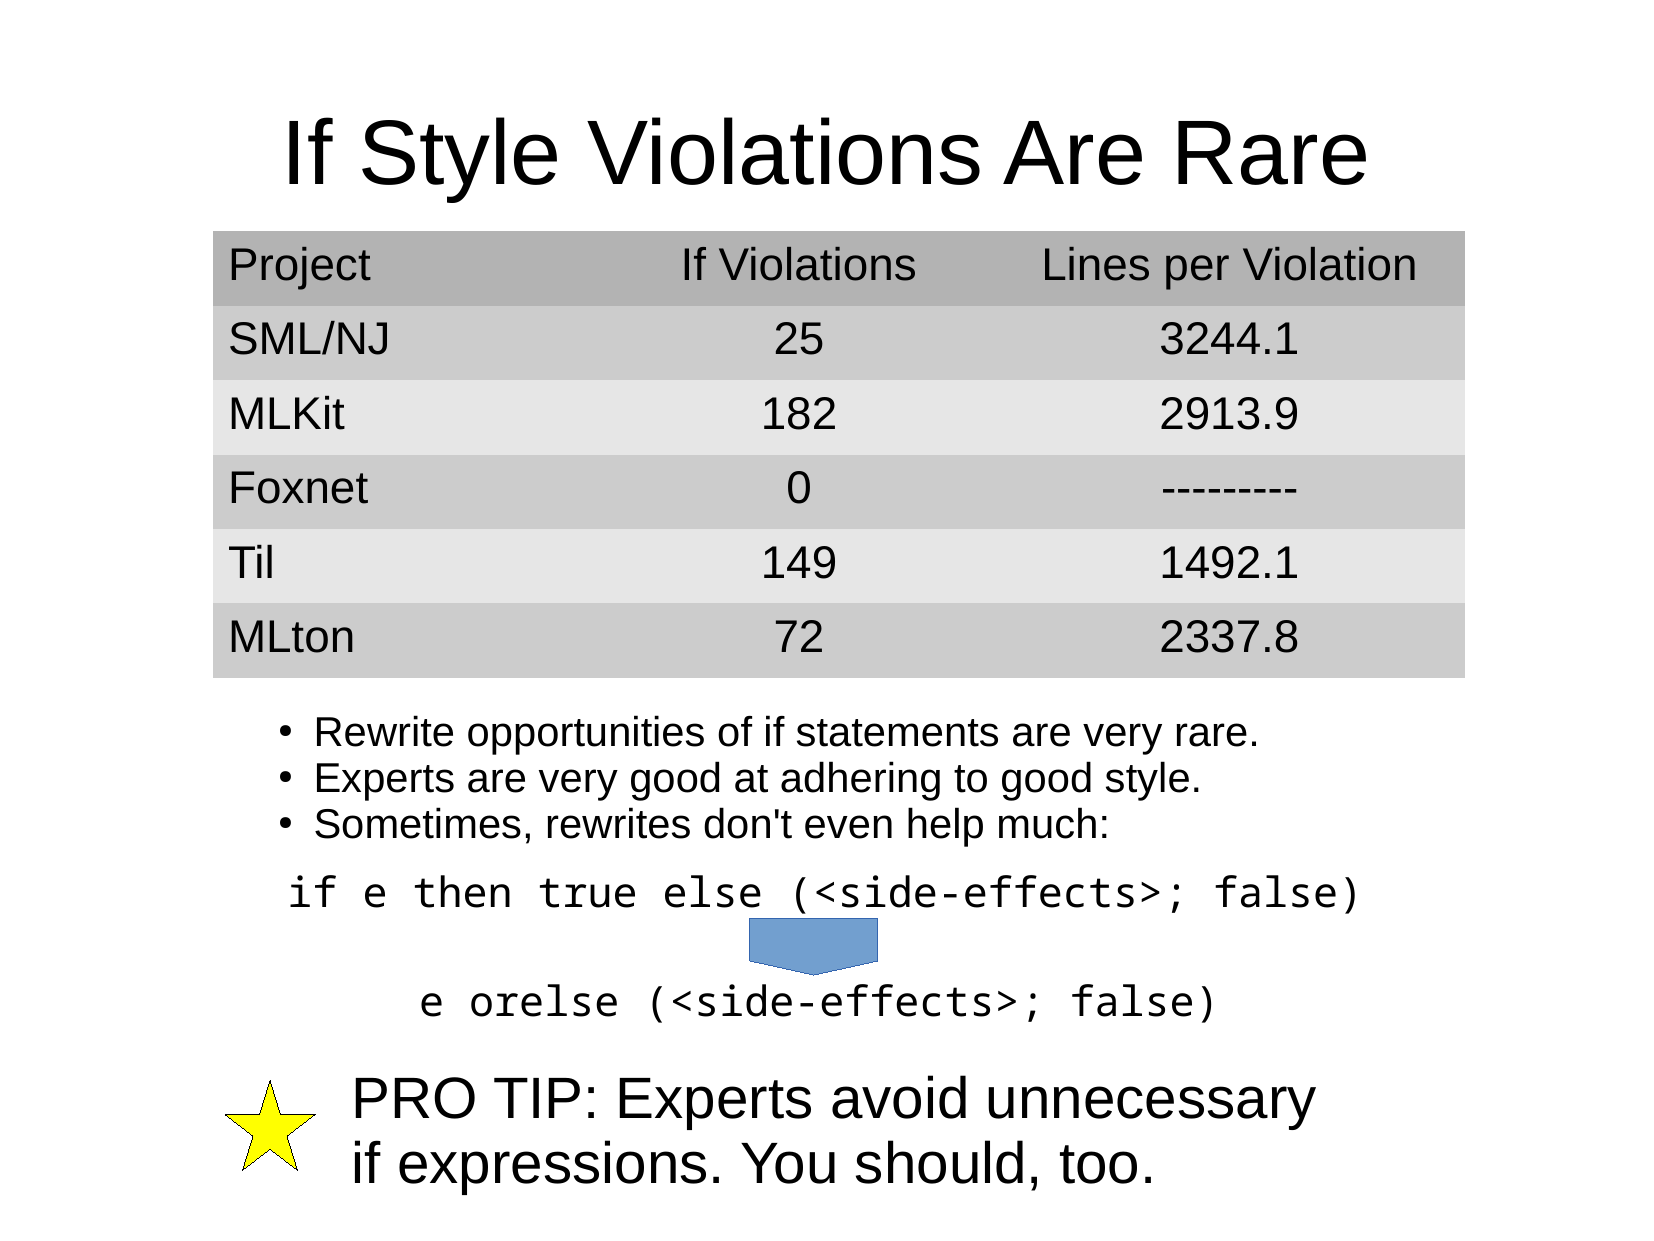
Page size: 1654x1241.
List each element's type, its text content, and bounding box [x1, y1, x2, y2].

table_cell 0 [604, 455, 994, 529]
title If Style Violations Are Rare [82, 49, 1571, 257]
text_box [749, 918, 878, 976]
text_box if e then true else (<side-effects>; false) [210, 854, 1441, 919]
table_cell SML/NJ [213, 306, 604, 380]
table_cell Til [213, 529, 604, 603]
text_box [225, 1080, 316, 1171]
table_cell 72 [604, 603, 994, 678]
table_cell --------- [994, 455, 1465, 529]
table_cell 2913.9 [994, 380, 1465, 455]
table_cell 182 [604, 380, 994, 455]
table_header Project [213, 231, 604, 306]
table_cell Foxnet [213, 455, 604, 529]
table_header Lines per Violation [994, 231, 1465, 306]
text_box PRO TIP: Experts avoid unnecessary if expressions. You should, too. [337, 1058, 1373, 1204]
text_box Rewrite opportunities of if statements are very rare. Experts are very good at adhering to good style. Sometimes, rewrites don't even help much: [263, 700, 1405, 854]
table_cell 2337.8 [994, 603, 1465, 678]
text_box e orelse (<side-effects>; false) [204, 964, 1435, 1028]
table_cell 1492.1 [994, 529, 1465, 603]
table_cell MLton [213, 603, 604, 678]
table_cell 25 [604, 306, 994, 380]
table_header If Violations [604, 231, 994, 306]
table_cell 3244.1 [994, 306, 1465, 380]
table_cell MLKit [213, 380, 604, 455]
table_cell 149 [604, 529, 994, 603]
